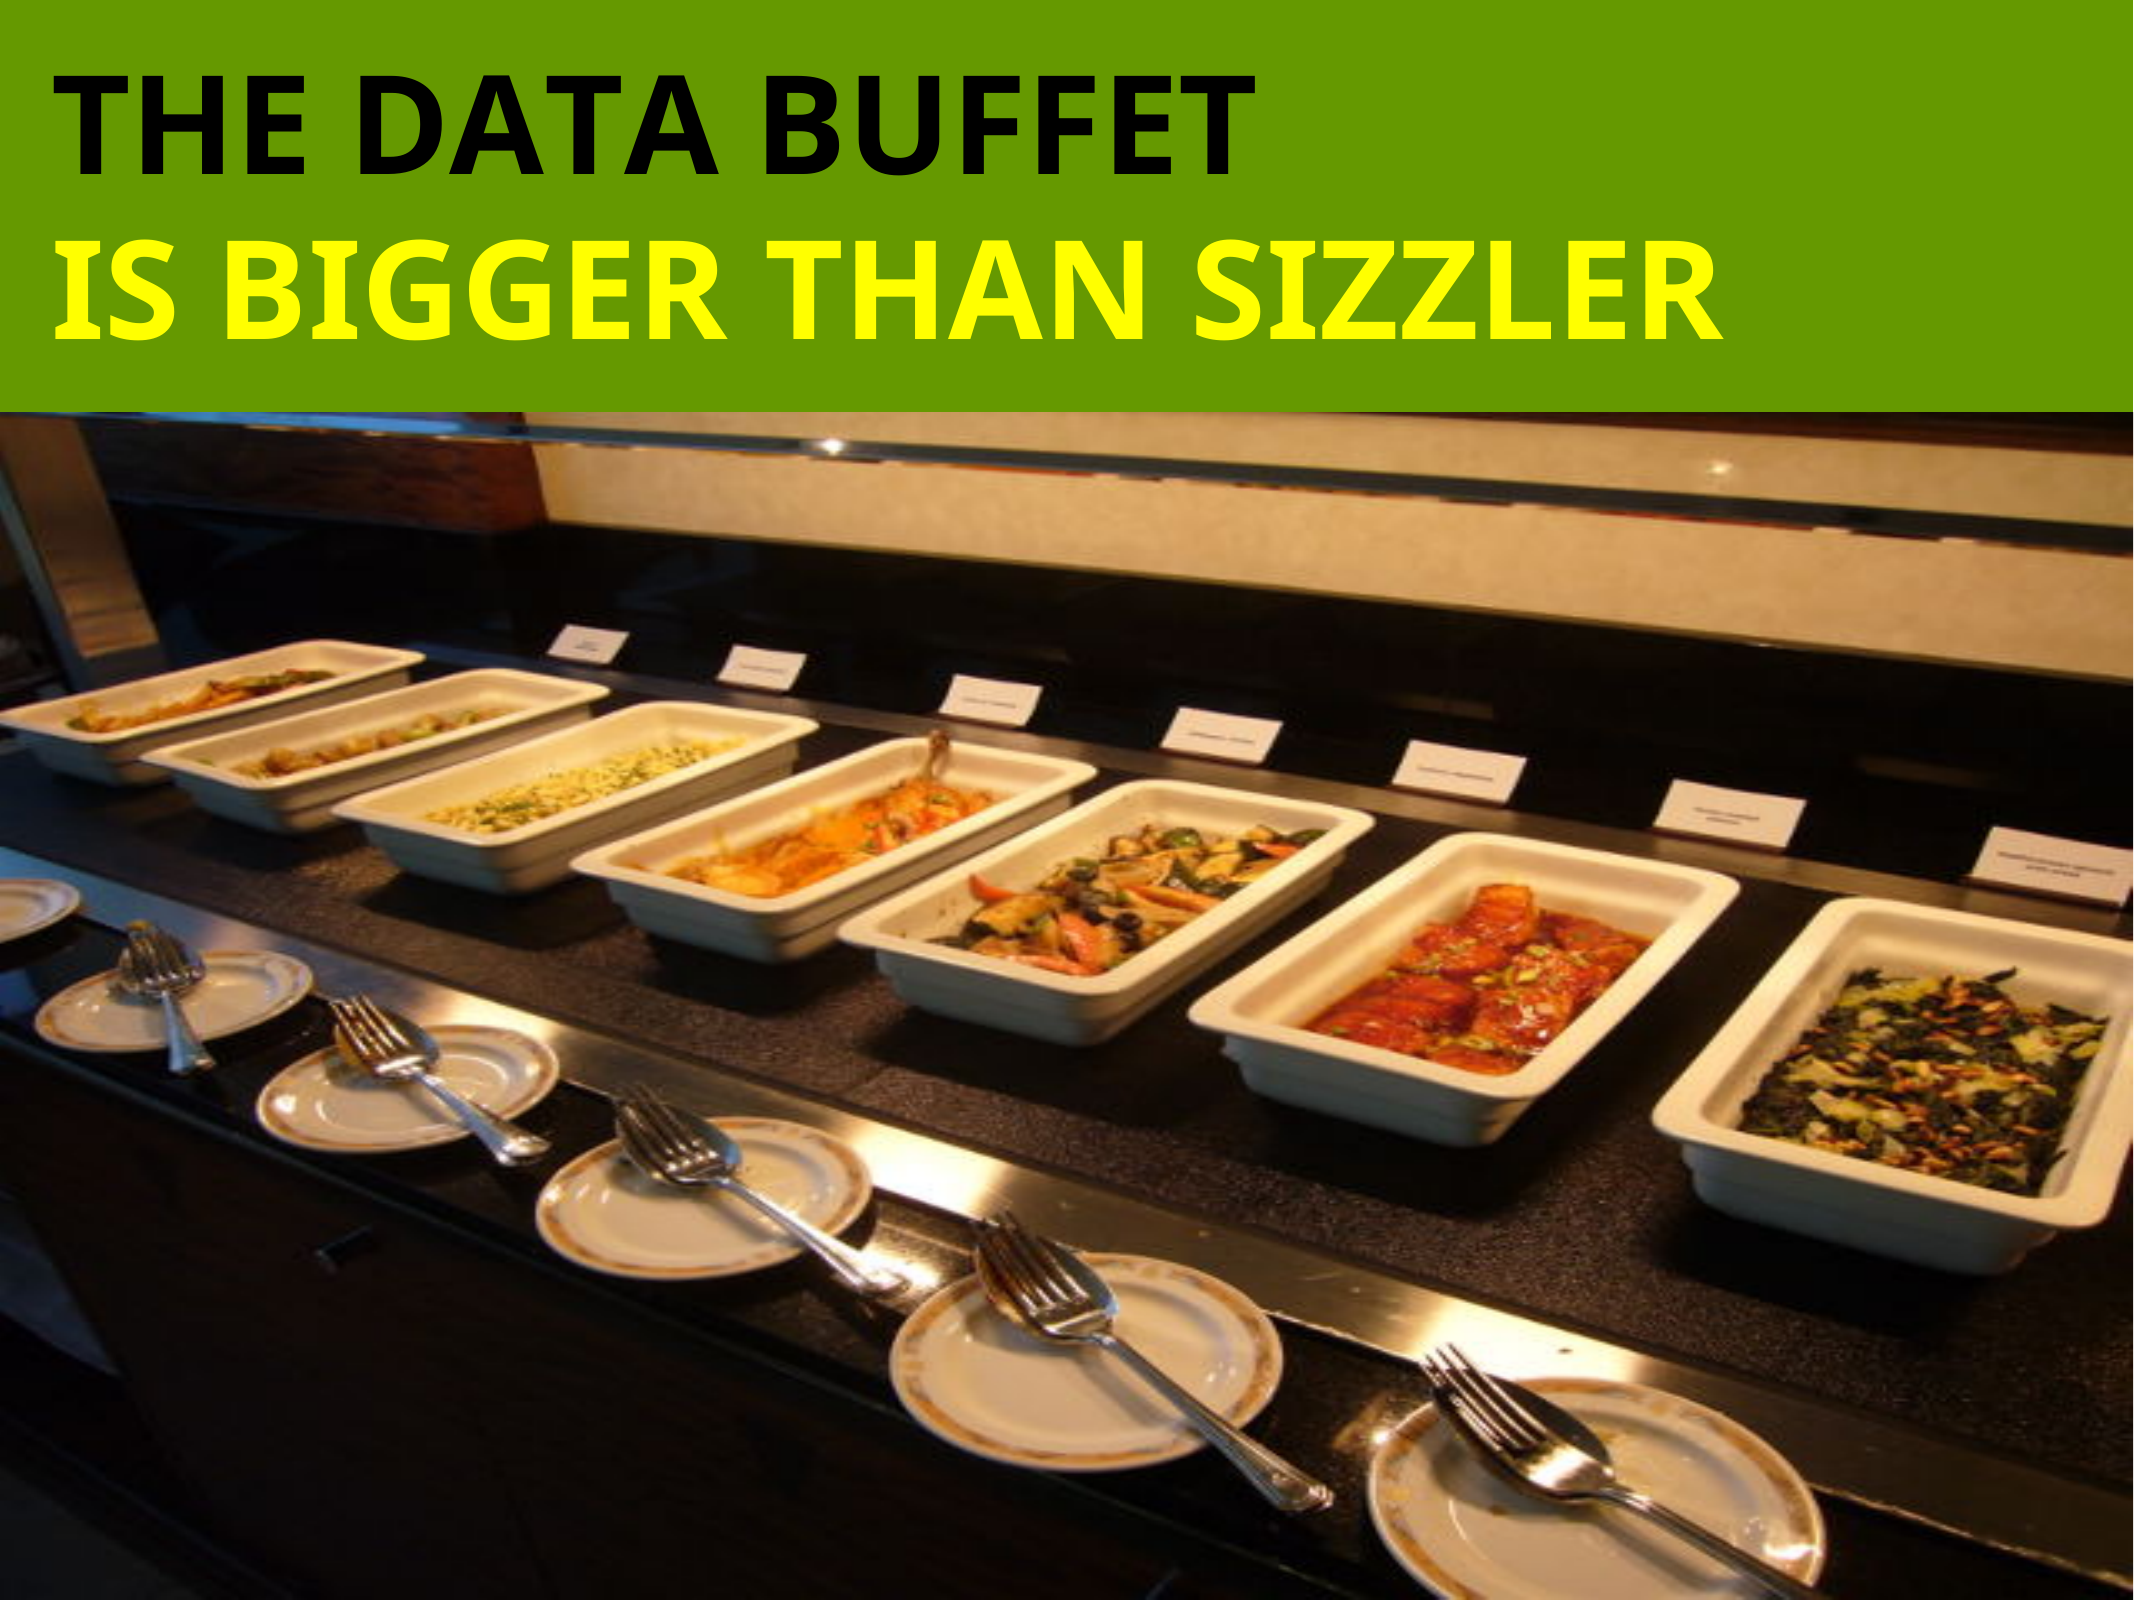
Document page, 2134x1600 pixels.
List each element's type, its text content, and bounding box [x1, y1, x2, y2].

text_box THE DATA BUFFET IS BIGGER THAN SIZZLER [41, 37, 2063, 412]
picture [0, 412, 2134, 1600]
